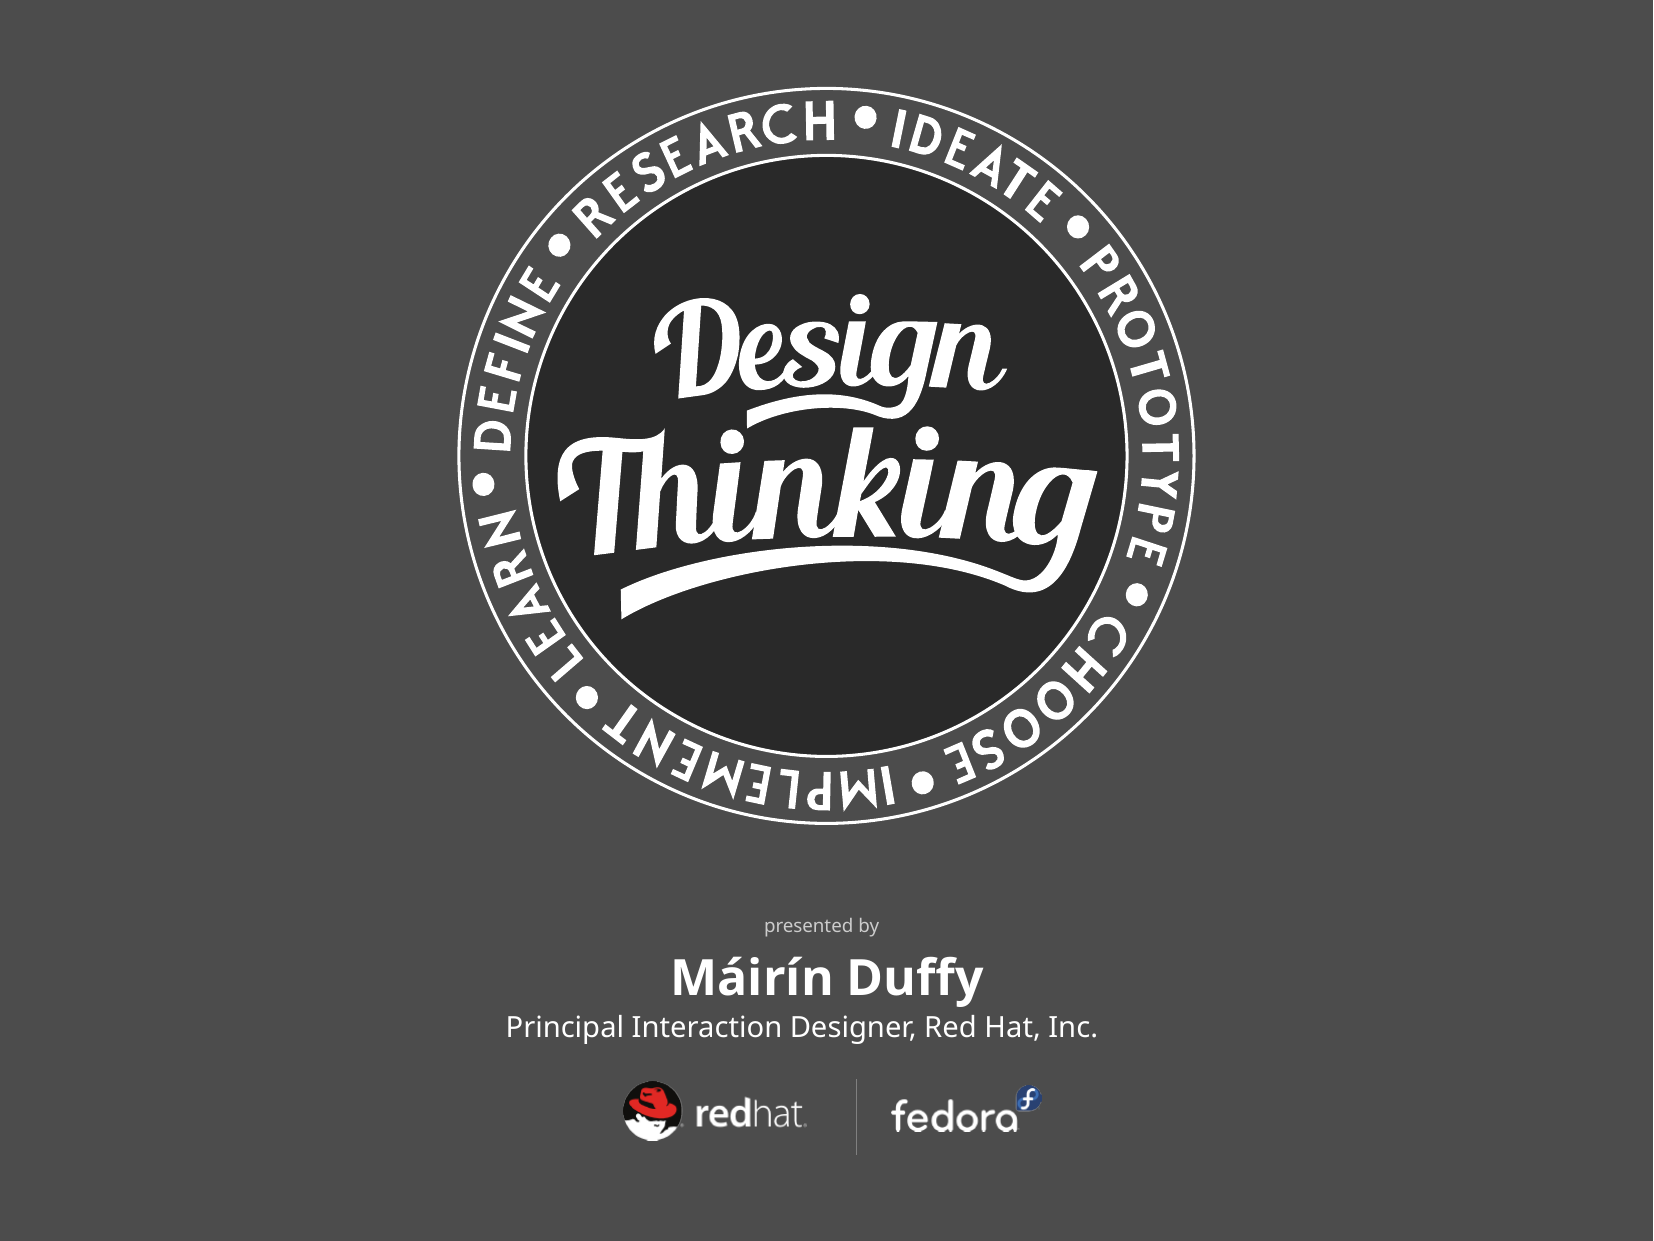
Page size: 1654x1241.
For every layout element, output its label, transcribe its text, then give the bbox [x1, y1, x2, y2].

picture [891, 1085, 1042, 1132]
text_box Máirín Duffy [655, 934, 998, 999]
text_box Principal Interaction Designer, Red Hat, Inc. [490, 999, 1163, 1050]
picture [457, 86, 1196, 826]
text_box presented by [749, 904, 904, 934]
picture [623, 1081, 807, 1141]
